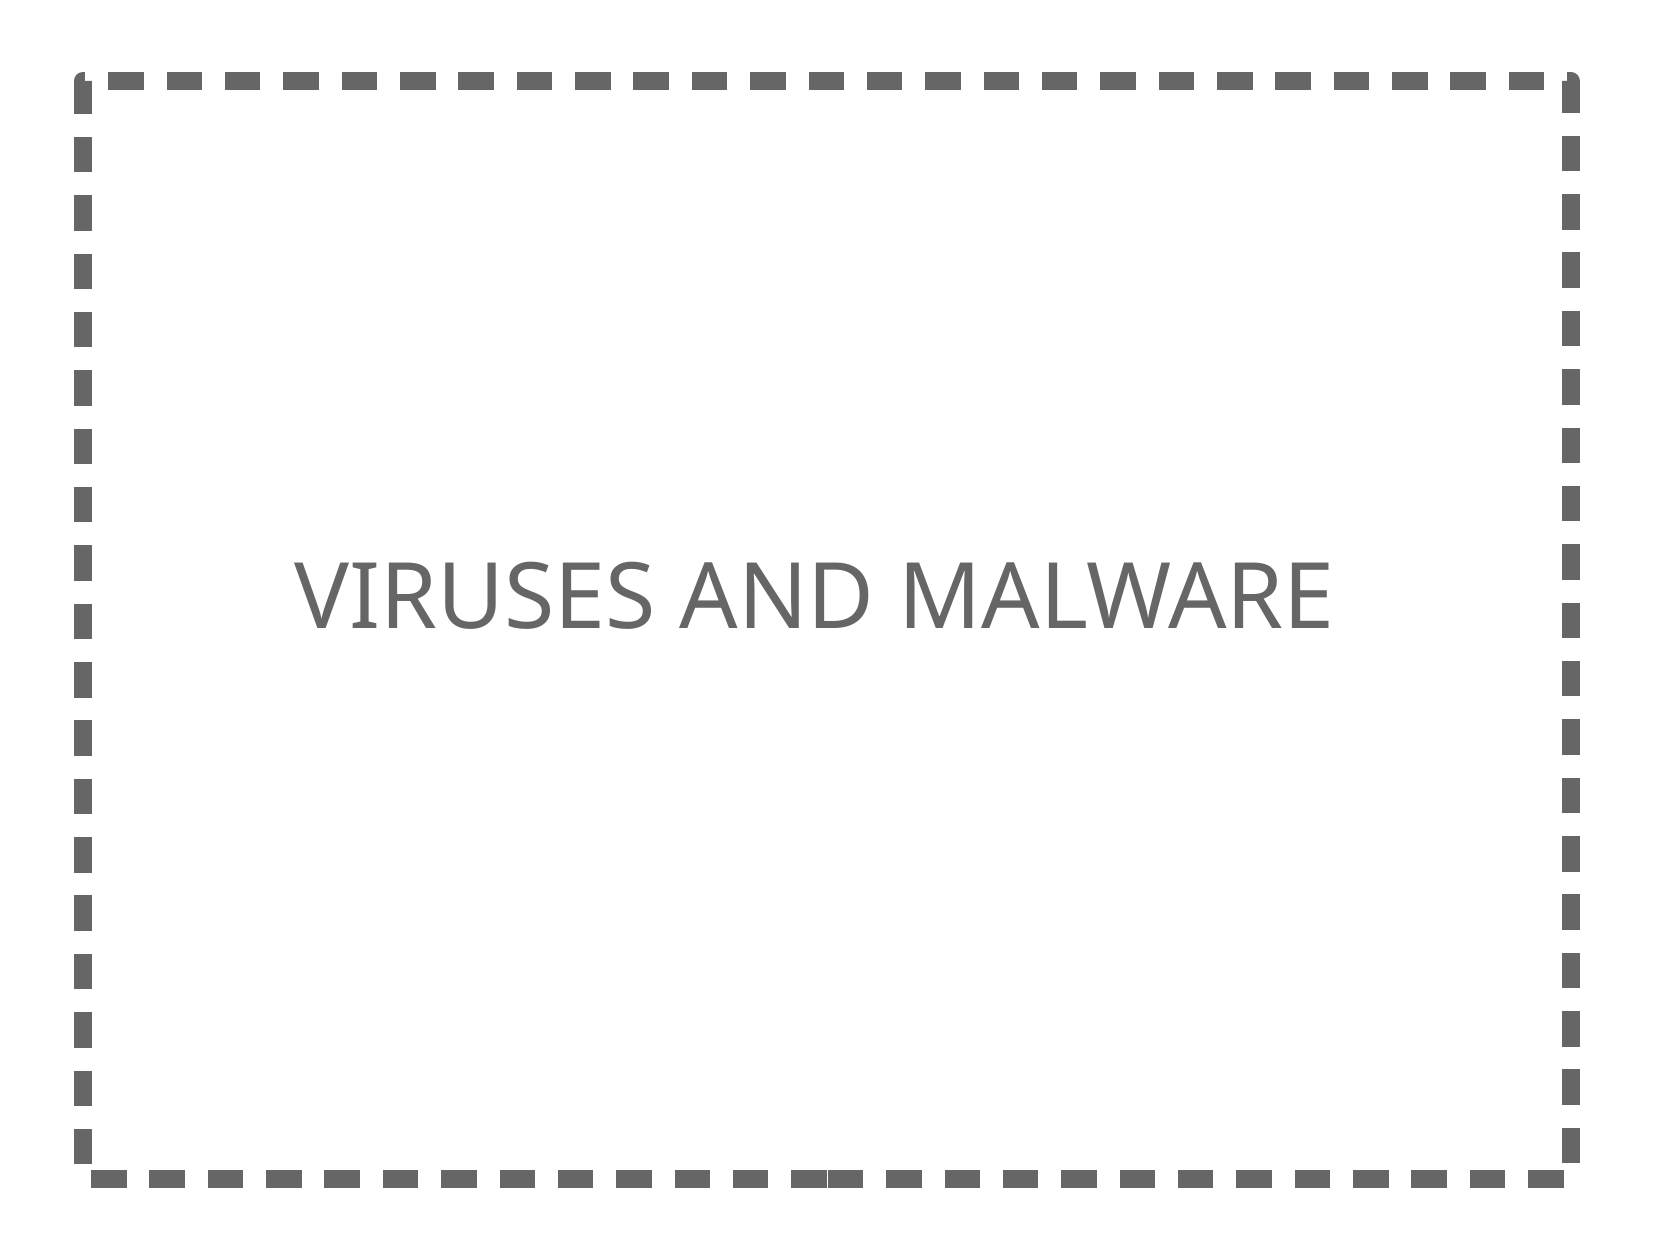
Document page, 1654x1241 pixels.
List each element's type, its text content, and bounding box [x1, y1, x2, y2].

subtitle VIRUSES AND MALWARE [82, 81, 1571, 1179]
